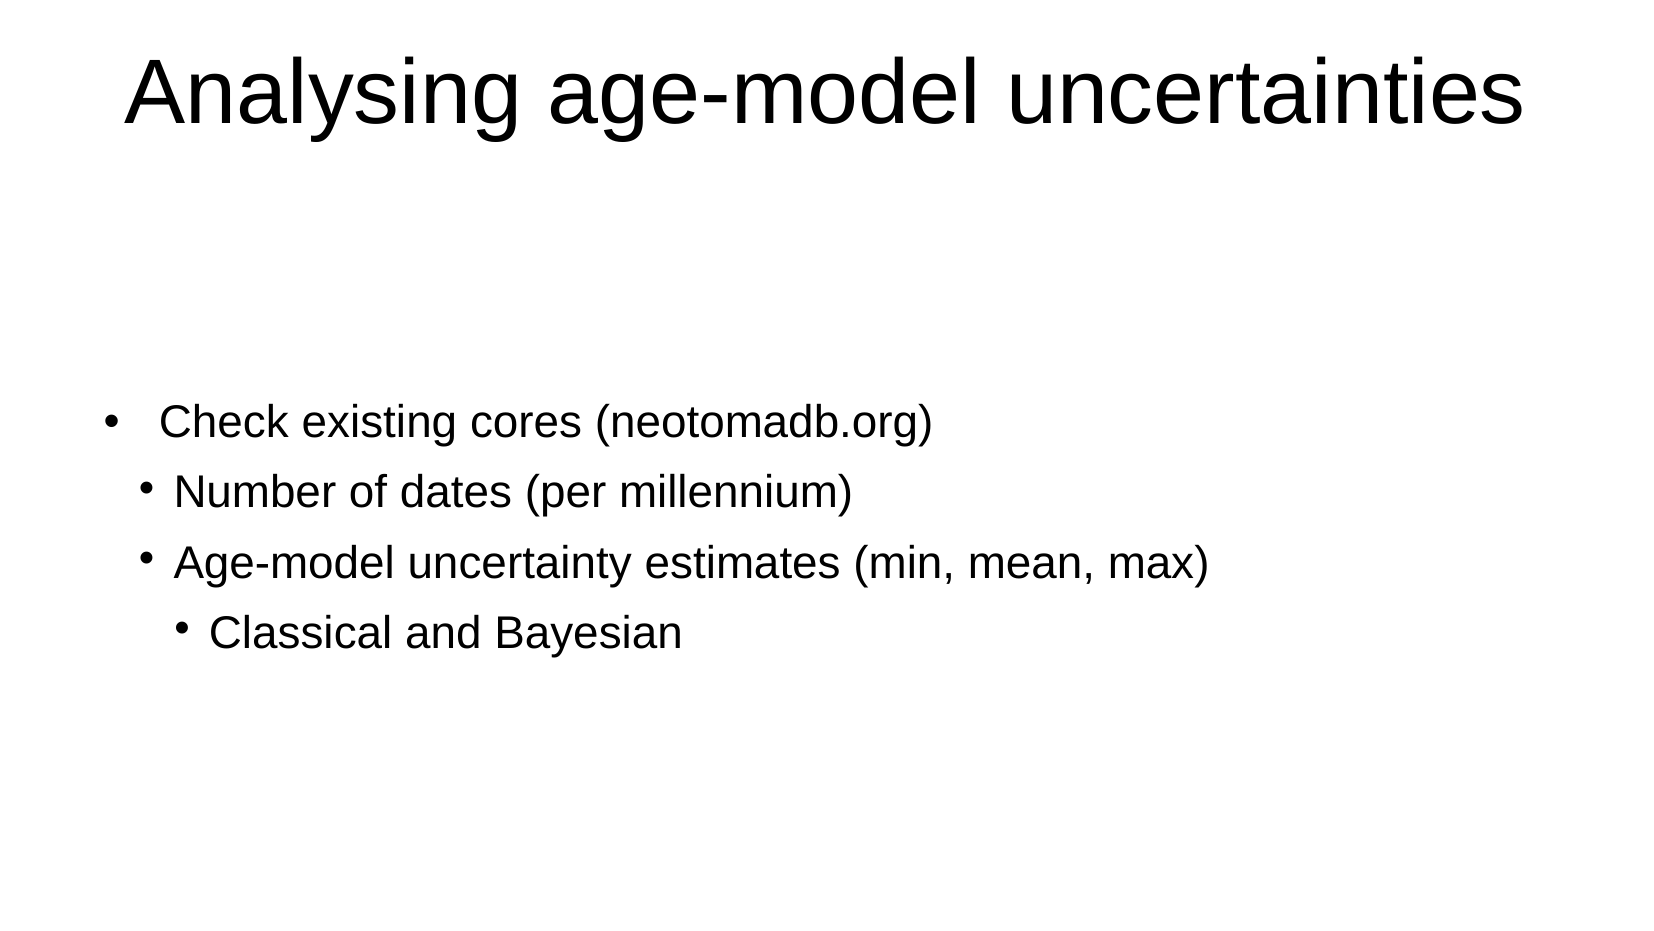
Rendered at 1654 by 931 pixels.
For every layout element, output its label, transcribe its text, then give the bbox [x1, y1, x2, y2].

text_box Check existing cores (neotomadb.org) Number of dates (per millennium) Age-model uncertainty estimates (min, mean, max) Classical and Bayesian [102, 268, 1590, 789]
text_box Analysing age-model uncertainties [82, 37, 1570, 192]
